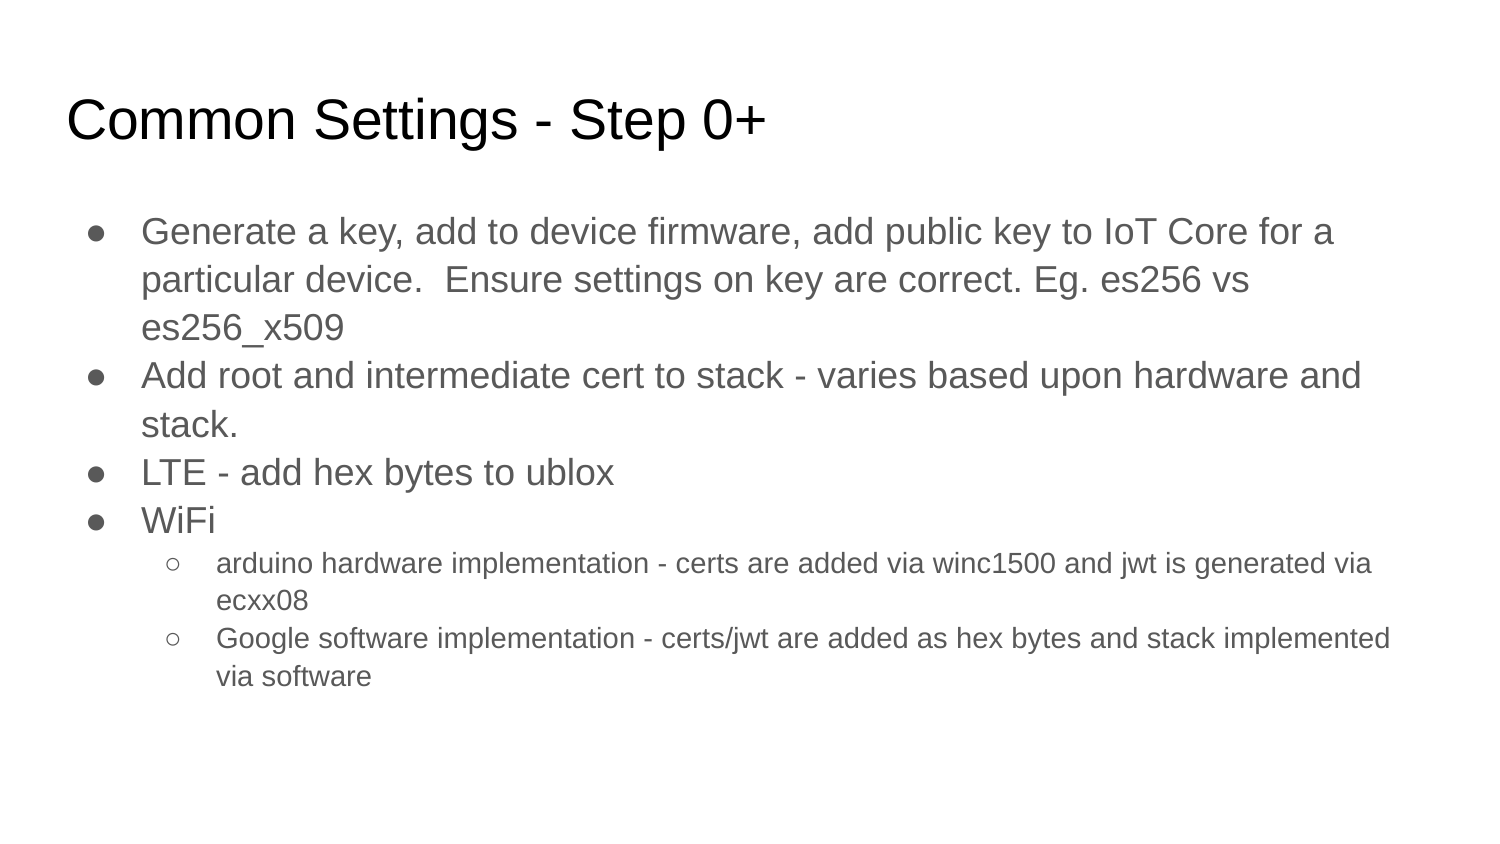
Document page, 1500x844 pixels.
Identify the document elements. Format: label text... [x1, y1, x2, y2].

list Generate a key, add to device firmware, add public key to IoT Core for a particular device. Ensure settings on key are correct. Eg. es256 vs es256_x509 Add root and intermediate cert to stack - varies based upon hardware and stack. LTE - add hex bytes to ublox WiFi arduino hardware implementation - certs are added via winc1500 and jwt is generated via ecxx08 Google software implementation - certs/jwt are added as hex bytes and stack implemented via software [51, 189, 1449, 750]
title Common Settings - Step 0+ [51, 72, 1449, 167]
